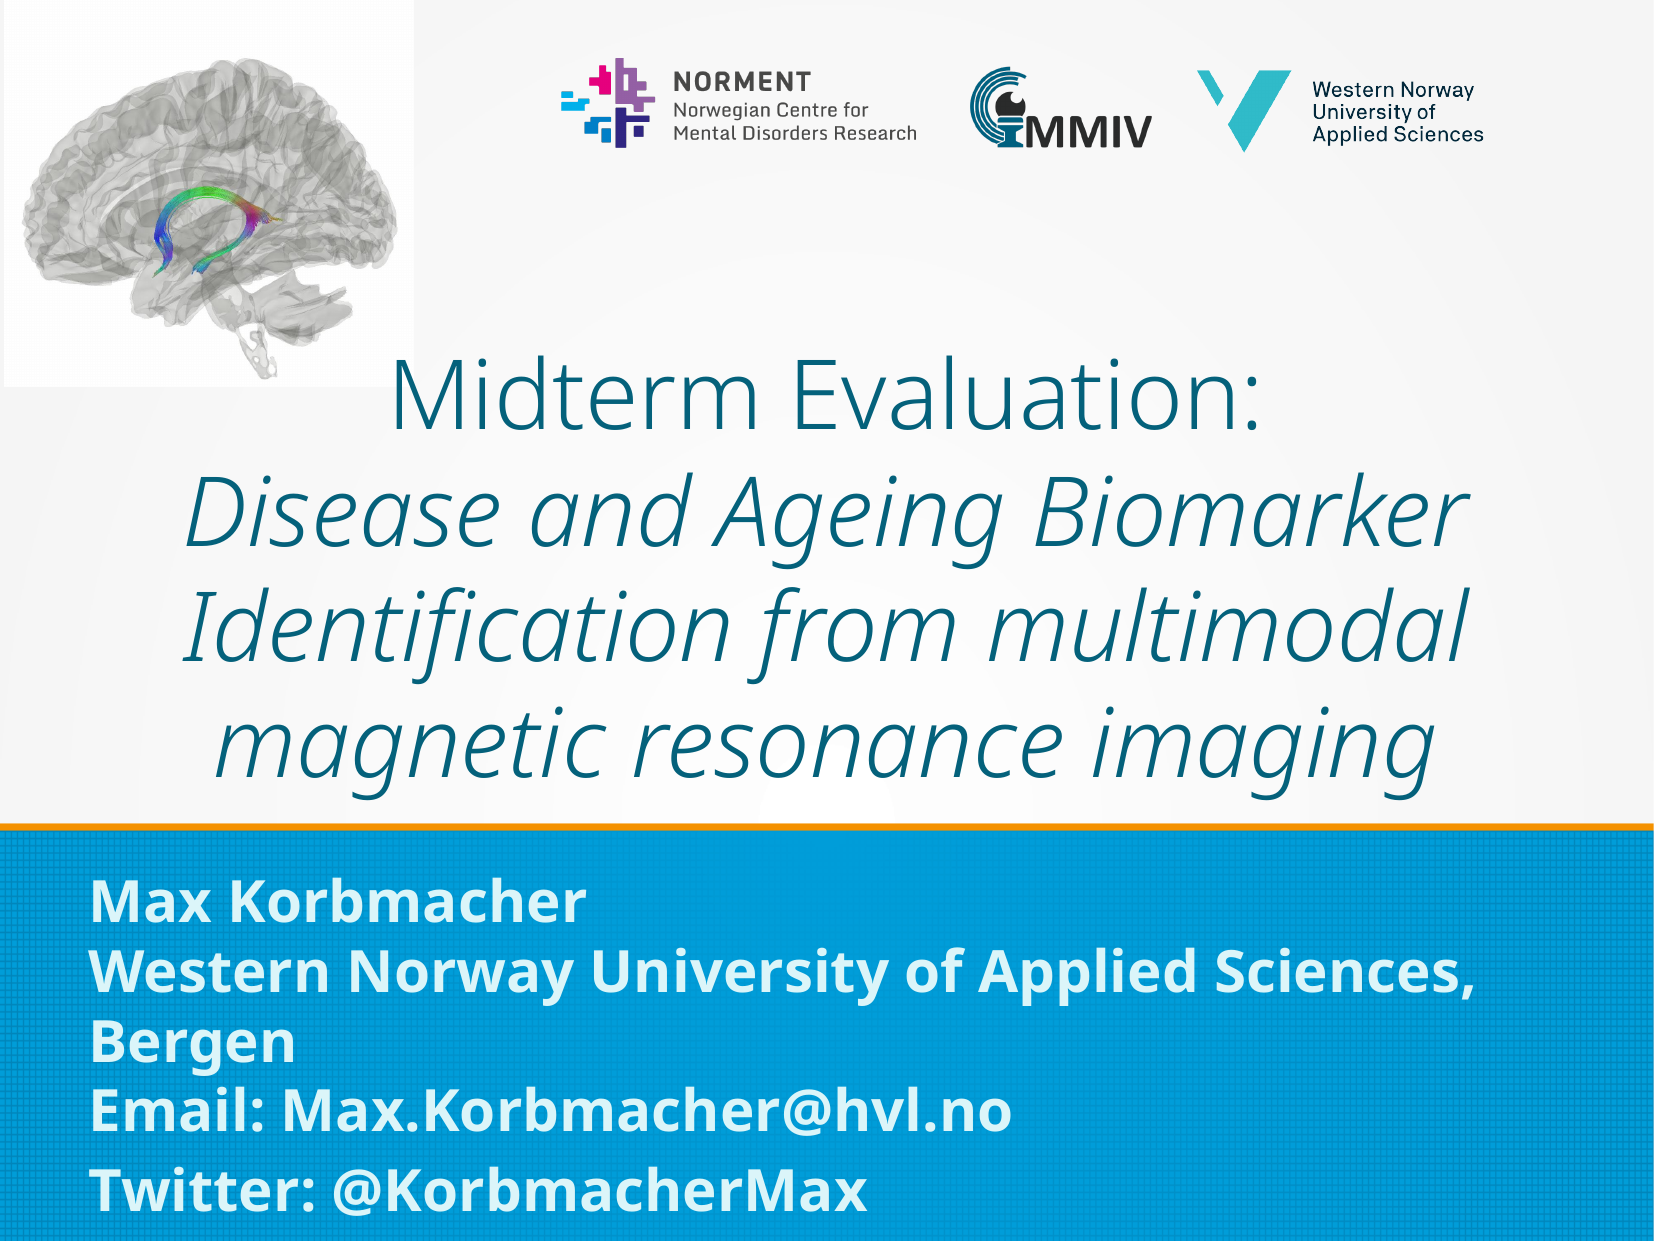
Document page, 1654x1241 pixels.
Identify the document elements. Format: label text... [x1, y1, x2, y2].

picture [0, 0, 1654, 830]
title Midterm Evaluation: Disease and Ageing Biomarker Identification from multimodal magnetic resonance imaging [59, 324, 1594, 798]
subtitle Max Korbmacher Western Norway University of Applied Sciences, Bergen Email: Max.Korbmacher@hvl.no Twitter: @KorbmacherMax [88, 863, 1594, 1241]
